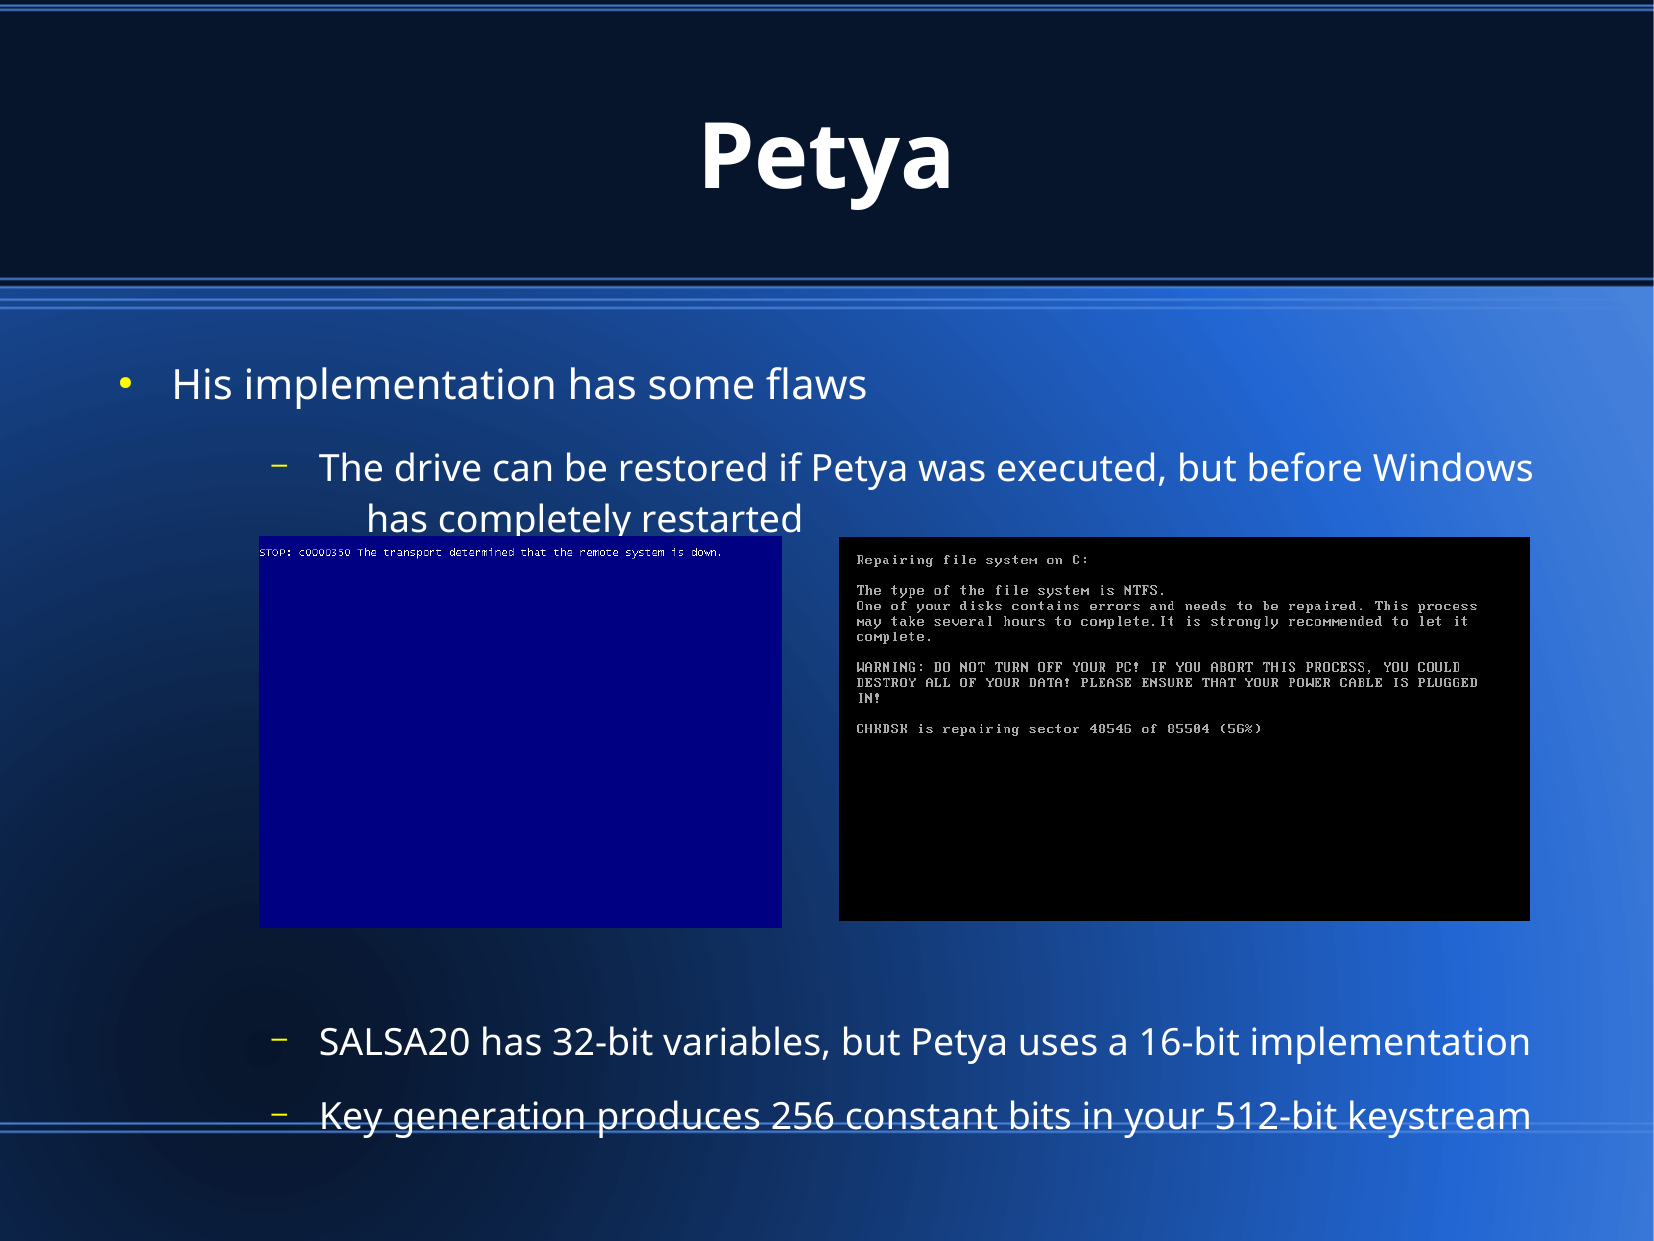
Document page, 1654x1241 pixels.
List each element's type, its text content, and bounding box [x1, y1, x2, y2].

picture [0, 0, 1654, 1241]
title Petya [82, 49, 1571, 257]
list His implementation has some flaws The drive can be restored if Petya was executed, but before Windows has completely restarted SALSA20 has 32-bit variables, but Petya uses a 16-bit implementation Key generation produces 256 constant bits in your 512-bit keystream [82, 355, 1571, 1075]
